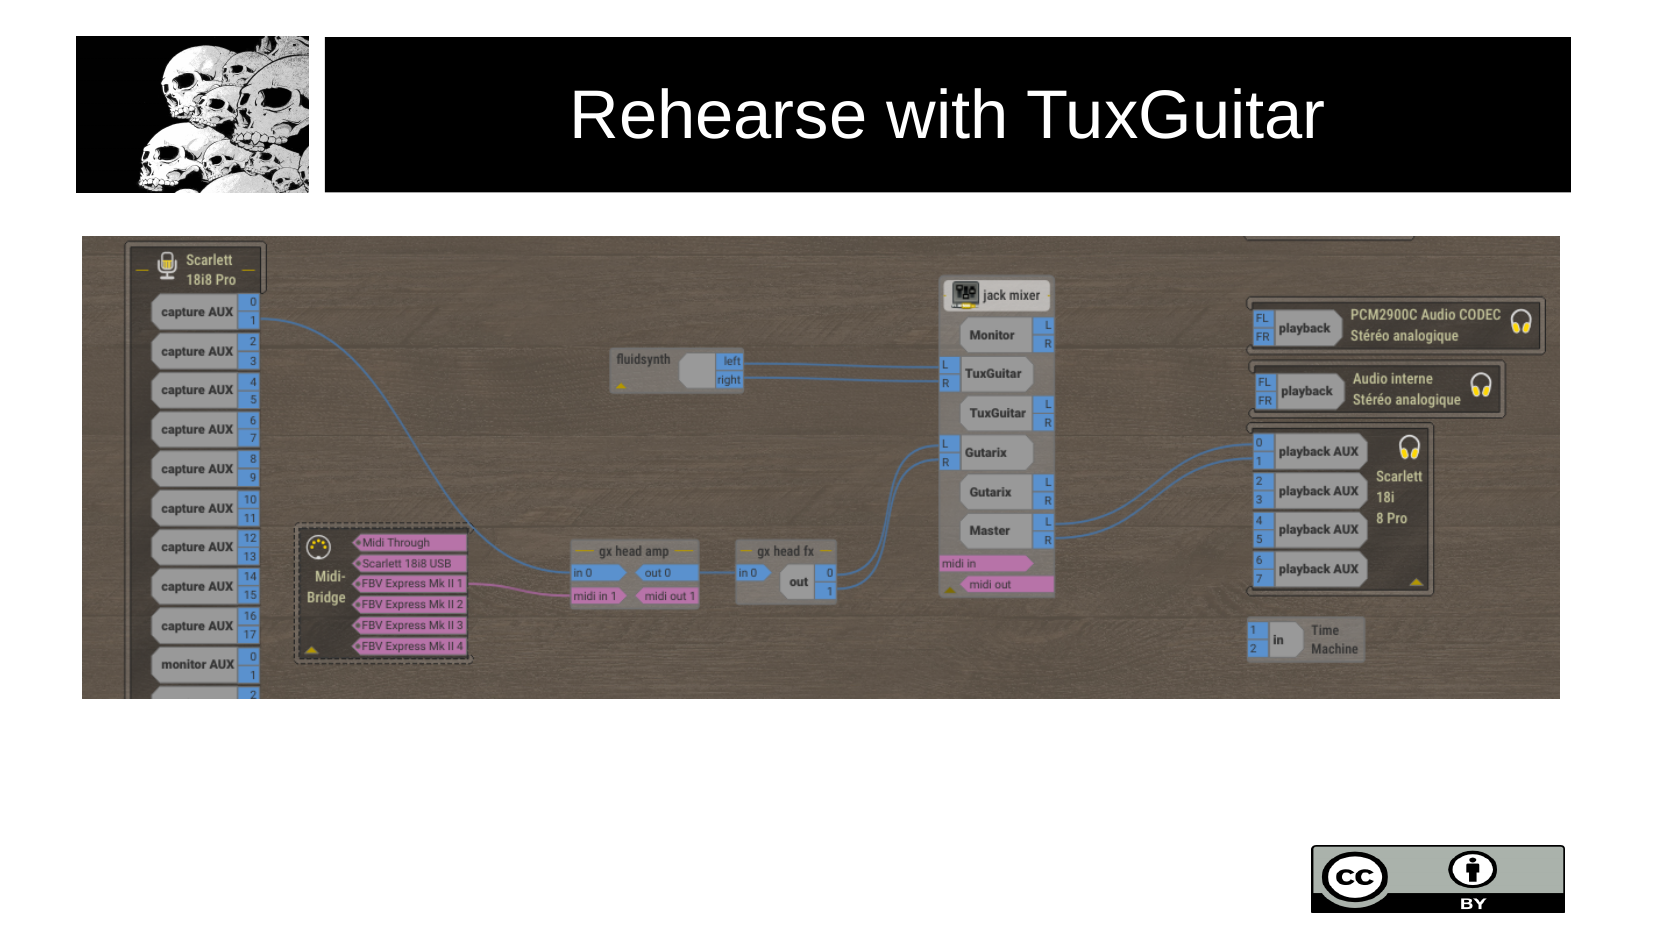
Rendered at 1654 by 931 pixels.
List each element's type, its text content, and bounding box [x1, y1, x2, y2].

picture [76, 36, 309, 193]
picture [1311, 845, 1565, 913]
picture [82, 236, 1560, 699]
title Rehearse with TuxGuitar [324, 37, 1571, 193]
